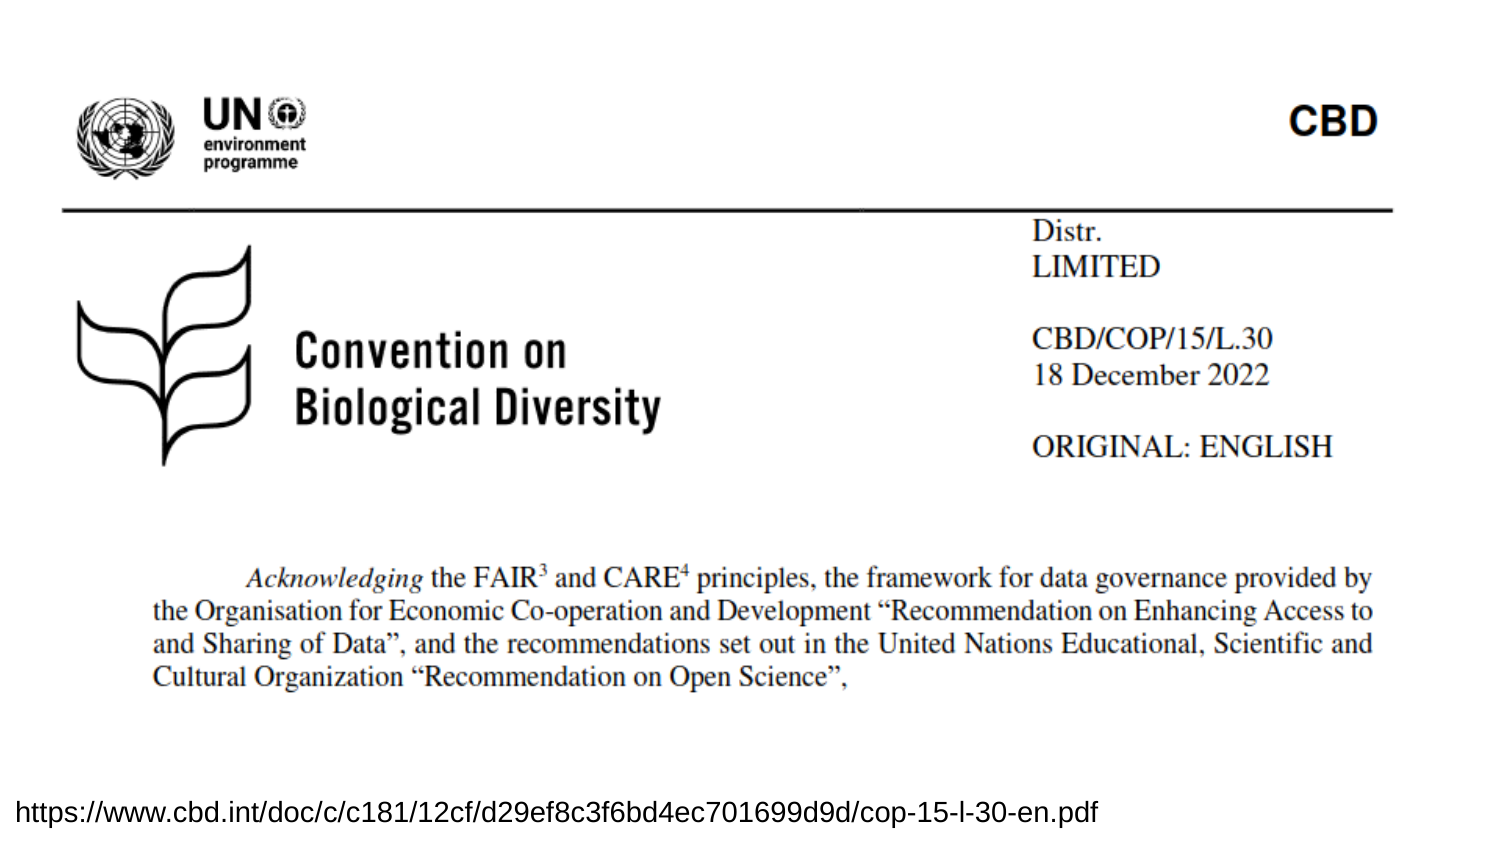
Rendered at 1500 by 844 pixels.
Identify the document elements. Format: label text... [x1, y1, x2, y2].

picture [59, 58, 1418, 484]
picture [100, 545, 1412, 702]
text_box https://www.cbd.int/doc/c/c181/12cf/d29ef8c3f6bd4ec701699d9d/cop-15-l-30-en.pdf [0, 778, 1198, 844]
